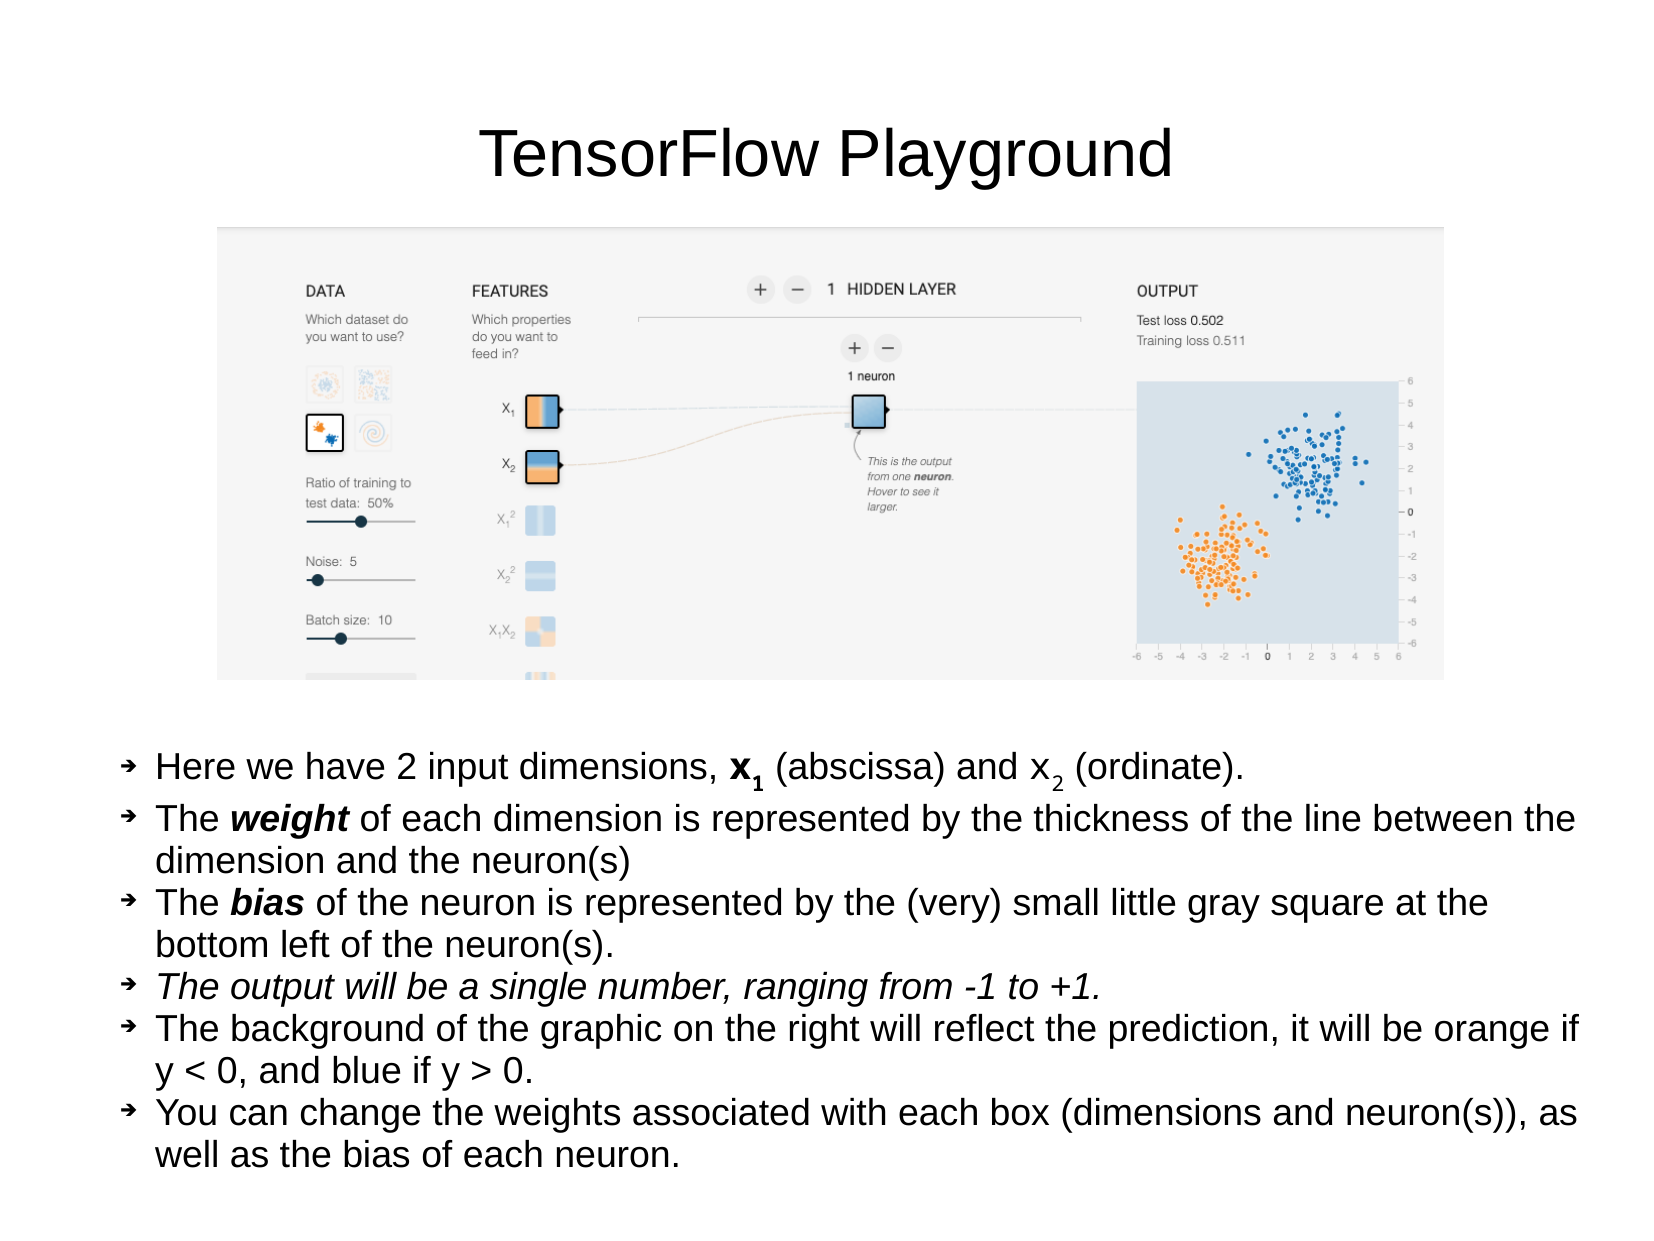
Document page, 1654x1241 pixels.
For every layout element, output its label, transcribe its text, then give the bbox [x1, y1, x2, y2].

title TensorFlow Playground [82, 49, 1571, 257]
text_box Here we have 2 input dimensions, x1 (abscissa) and x2 (ordinate). The weight of each dimension is represented by the thickness of the line between the dimension and the neuron(s) The bias of the neuron is represented by the (very) small little gray square at the bottom left of the neuron(s). The output will be a single number, ranging from -1 to +1. The background of the graphic on the right will reflect the prediction, it will be orange if y < 0, and blue if y > 0. You can change the weights associated with each box (dimensions and neuron(s)), as well as the bias of each neuron. [105, 731, 1621, 1176]
picture [217, 220, 1444, 680]
